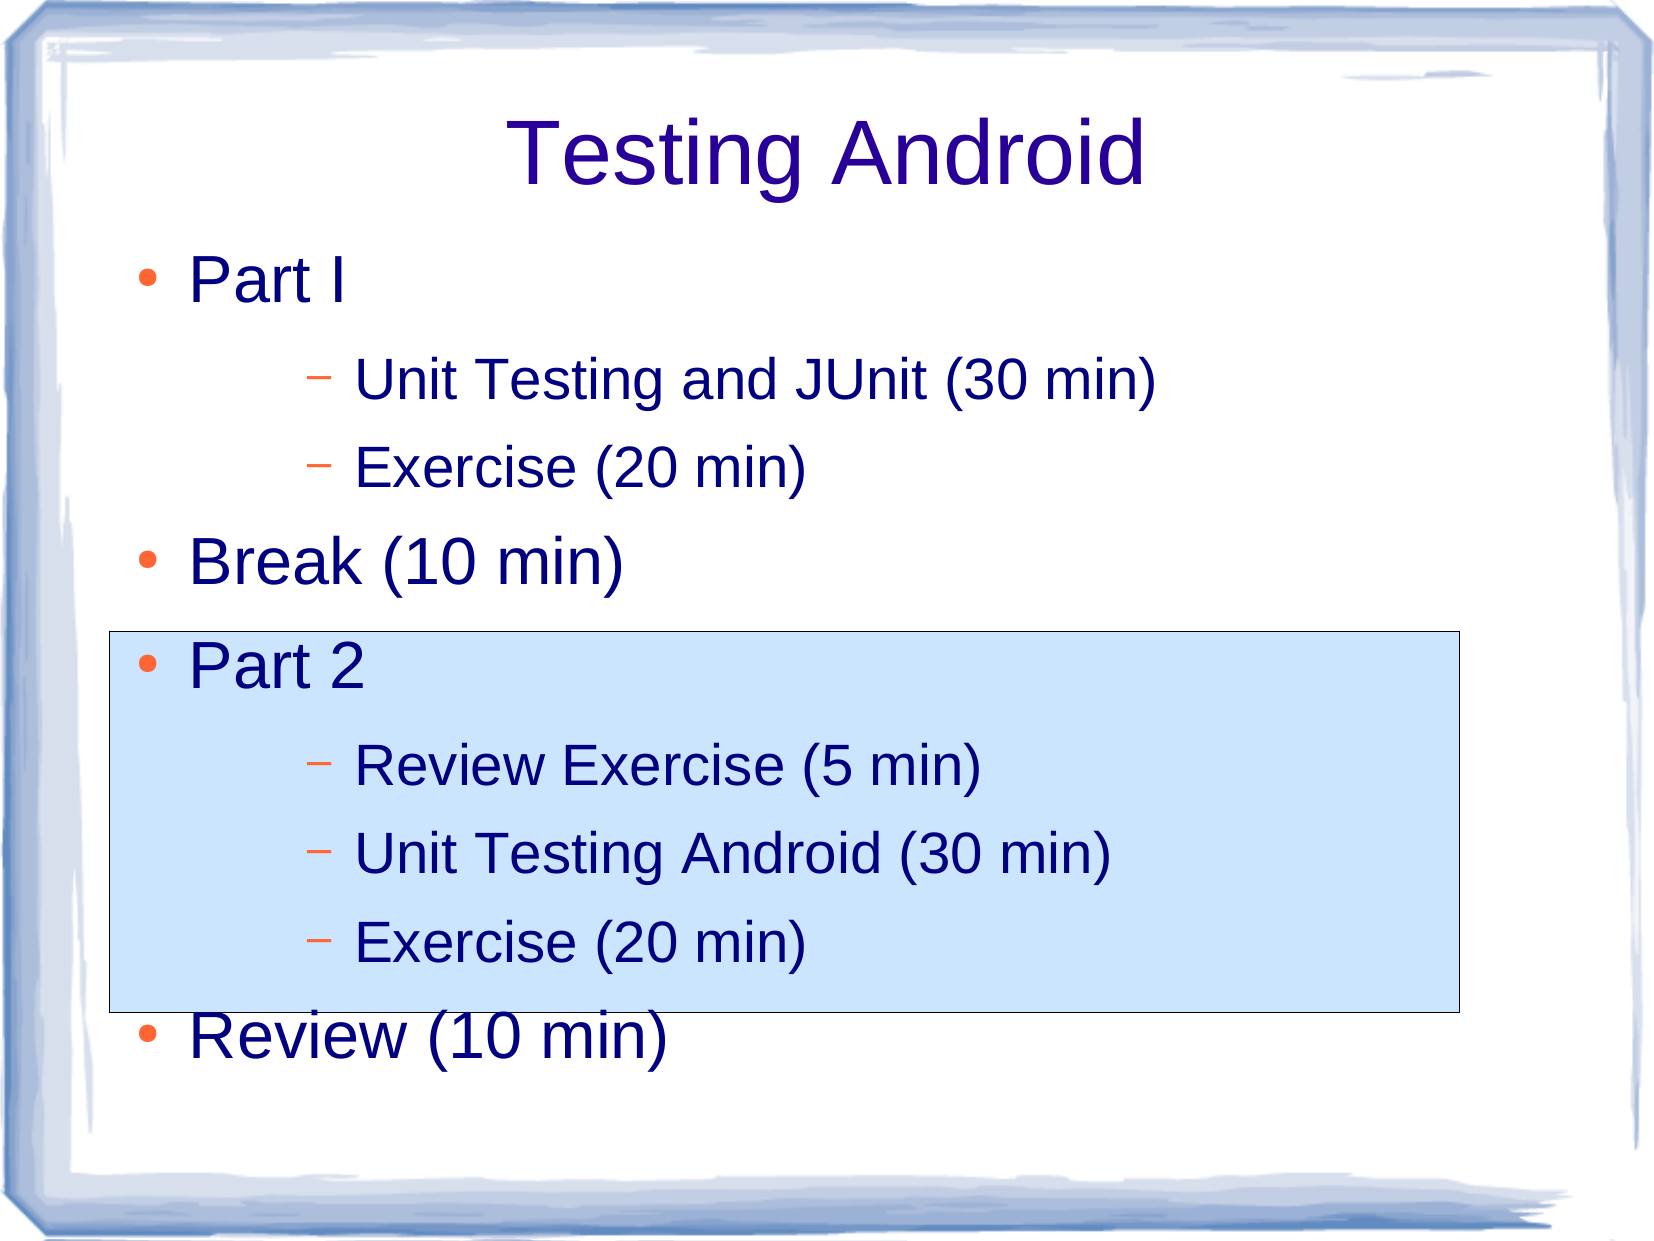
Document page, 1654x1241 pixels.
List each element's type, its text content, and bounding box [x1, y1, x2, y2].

title Testing Android [82, 56, 1571, 250]
list Part I Unit Testing and JUnit (30 min) Exercise (20 min) Break (10 min) Part 2 Review Exercise (5 min) Unit Testing Android (30 min) Exercise (20 min) Review (10 min) [118, 242, 1571, 1092]
text_box [109, 631, 118, 1013]
picture [0, 0, 1654, 1241]
